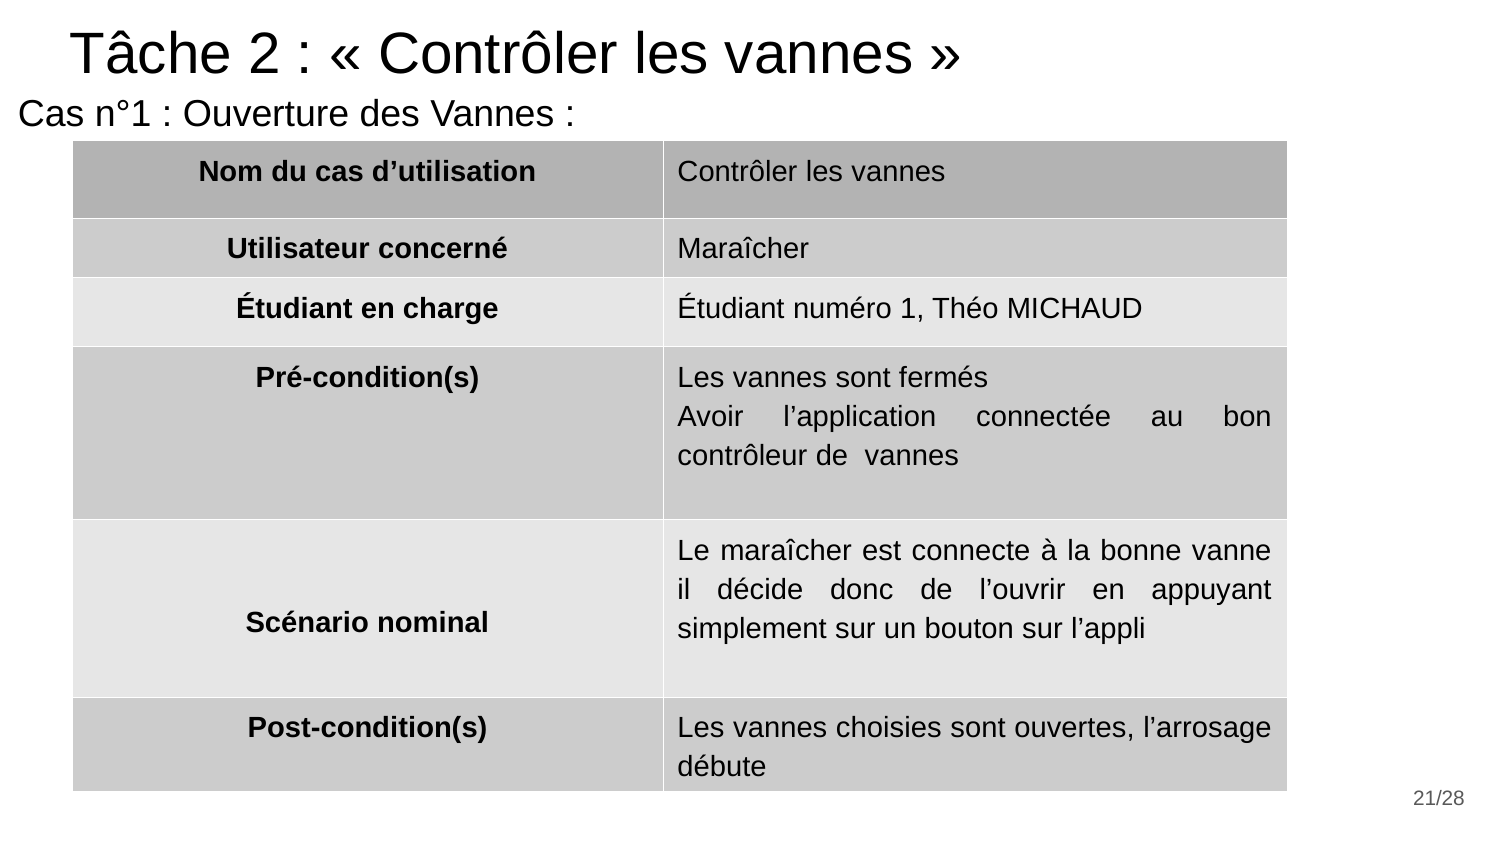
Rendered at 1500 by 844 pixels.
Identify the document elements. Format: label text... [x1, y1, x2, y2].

table_cell Les vannes sont fermés Avoir l’application connectée au bon contrôleur de vannes [664, 347, 1287, 519]
table_cell Les vannes choisies sont ouvertes, l’arrosage débute [664, 698, 1287, 791]
table_header Nom du cas d’utilisation [73, 141, 663, 218]
table_cell Scénario nominal [73, 520, 663, 697]
table_cell Utilisateur concerné [73, 219, 663, 277]
table_header Contrôler les vannes [664, 141, 1287, 218]
slide_number <numéro>/28 [1389, 764, 1480, 830]
table_cell Le maraîcher est connecte à la bonne vanne il décide donc de l’ouvrir en appuyant simplement sur un bouton sur l’appli [664, 520, 1287, 697]
table_cell Pré-condition(s) [73, 347, 663, 519]
title Tâche 2 : « Contrôler les vannes » [55, 0, 1453, 94]
table_cell Étudiant en charge [73, 278, 663, 346]
text_box Cas n°1 : Ouverture des Vannes : [3, 84, 591, 142]
table_cell Maraîcher [664, 219, 1287, 277]
table_cell Étudiant numéro 1, Théo MICHAUD [664, 278, 1287, 346]
table_cell Post-condition(s) [73, 698, 663, 791]
